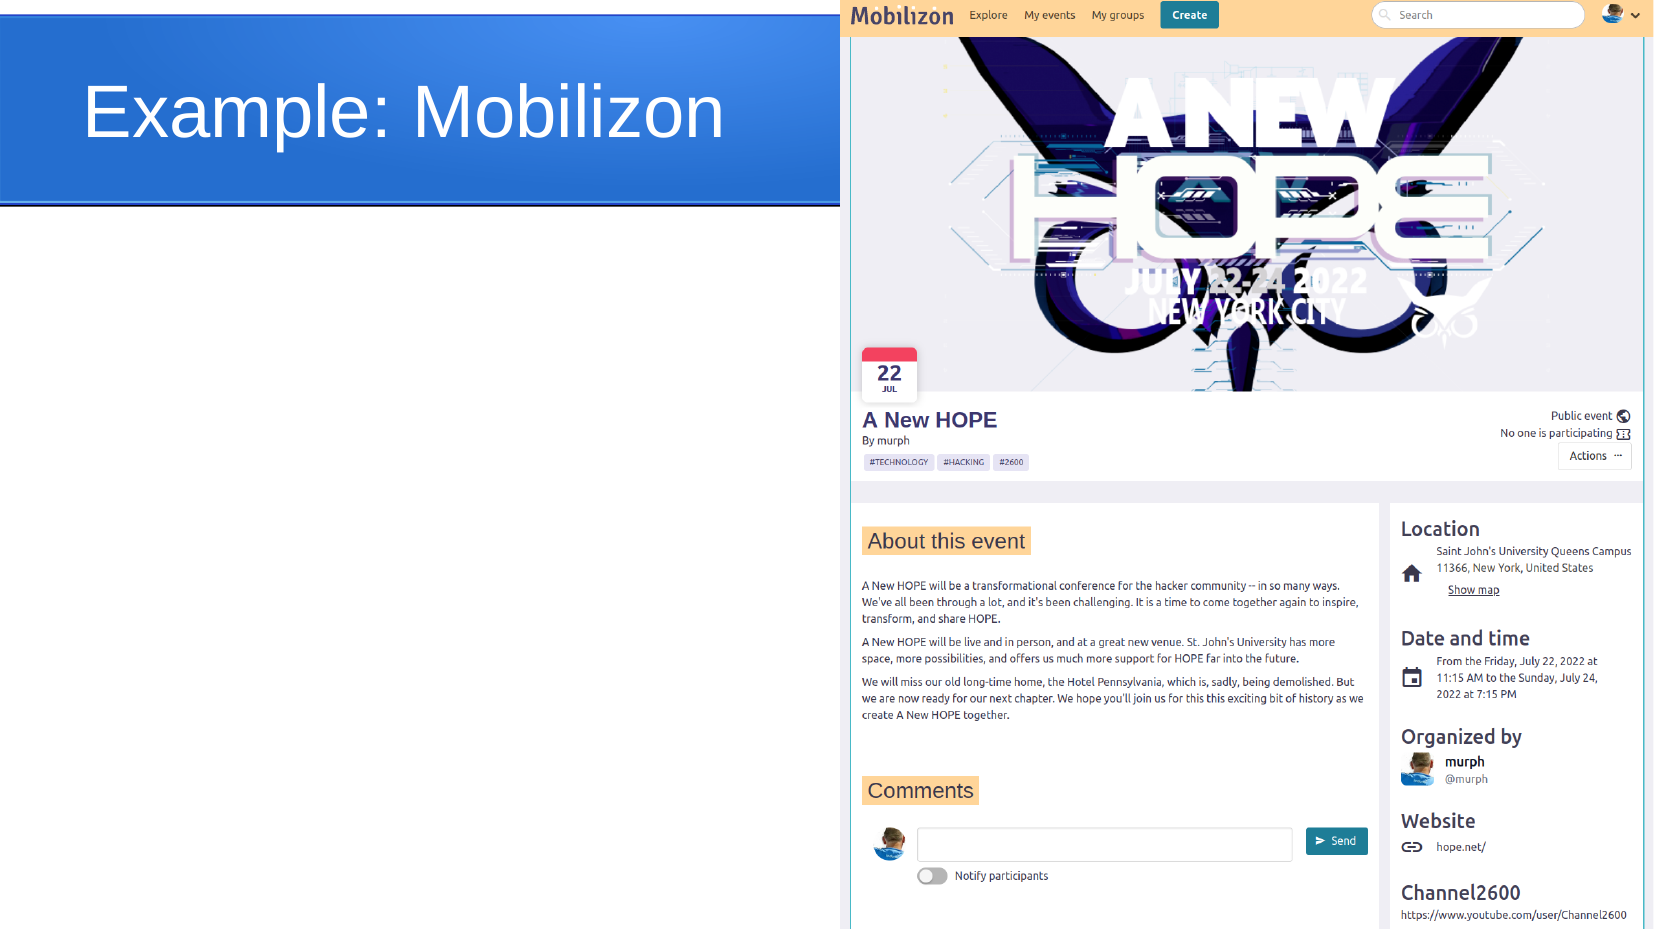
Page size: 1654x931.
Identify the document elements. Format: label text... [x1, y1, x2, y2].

picture [840, 0, 1654, 929]
title Example: Mobilizon [82, 35, 840, 189]
